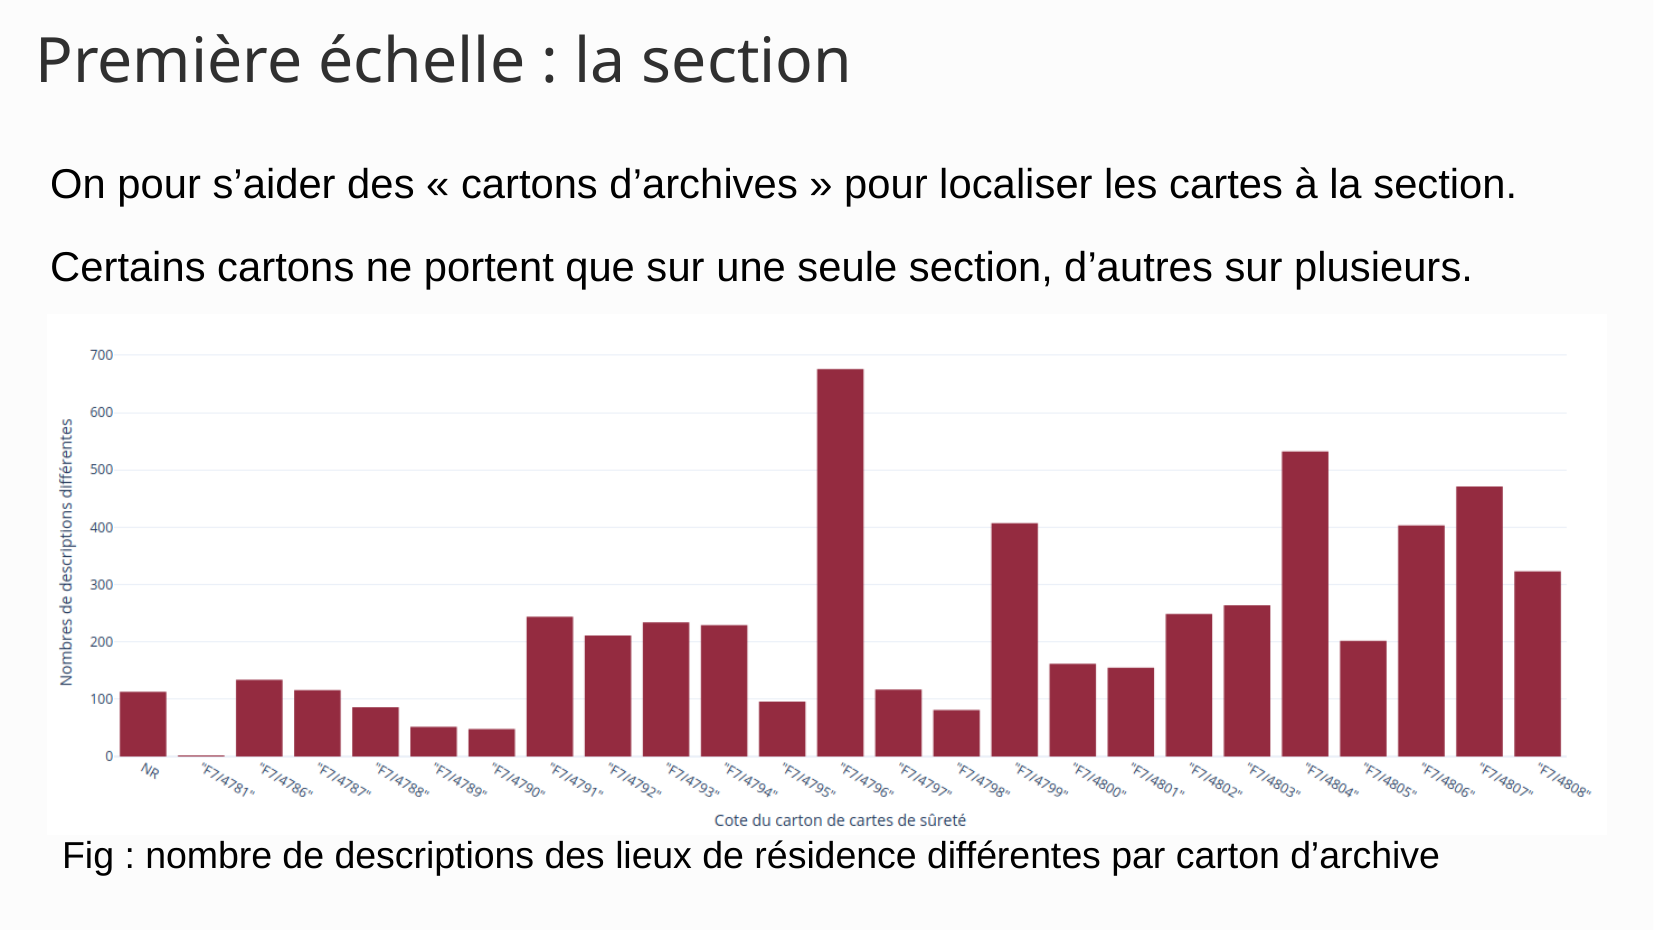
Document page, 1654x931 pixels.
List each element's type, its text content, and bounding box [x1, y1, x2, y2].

text_box On pour s’aider des « cartons d’archives » pour localiser les cartes à la section. [35, 153, 1654, 215]
text_box Fig : nombre de descriptions des lieux de résidence différentes par carton d’archive [47, 826, 1654, 886]
title Première échelle : la section [35, 10, 1619, 107]
picture [47, 314, 1607, 835]
text_box Certains cartons ne portent que sur une seule section, d’autres sur plusieurs. [35, 236, 1654, 298]
